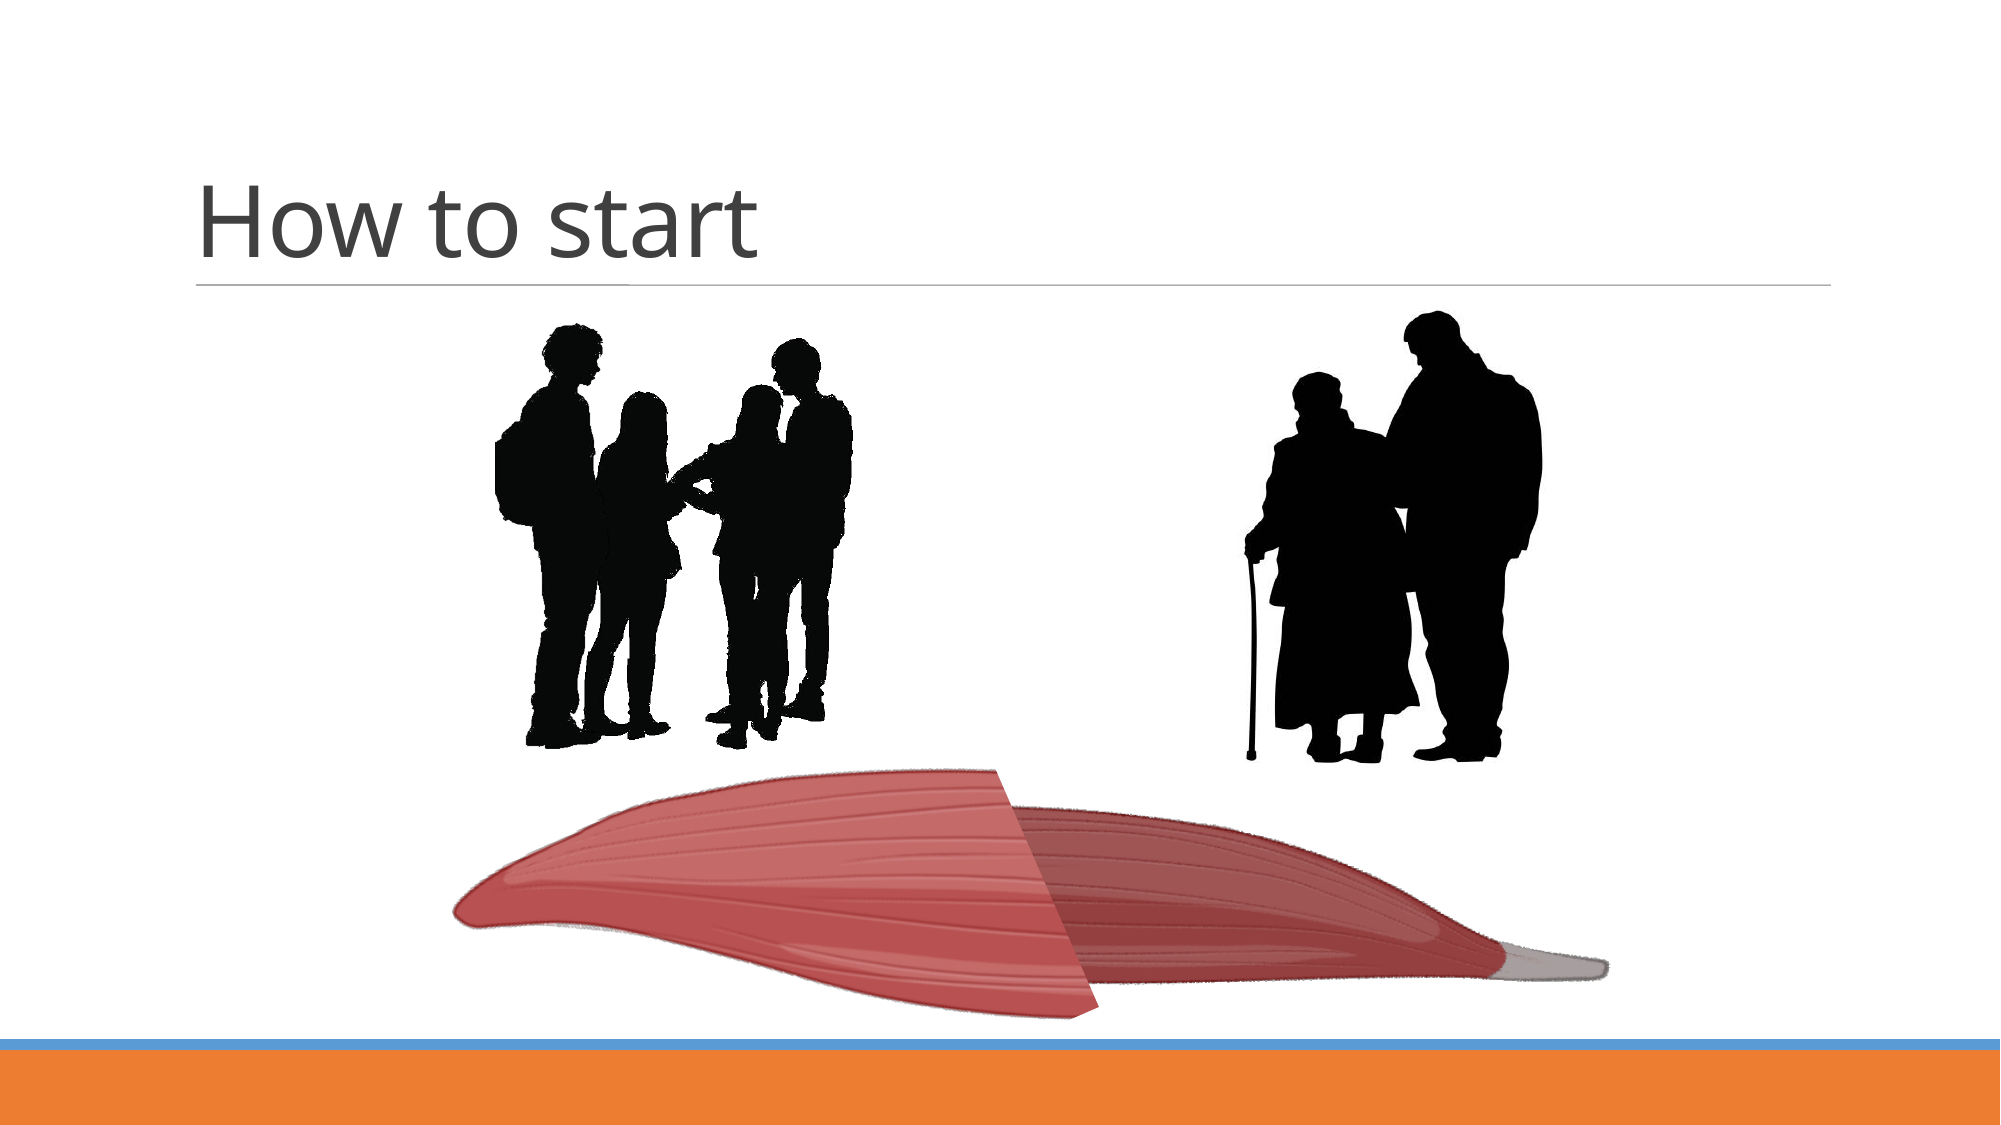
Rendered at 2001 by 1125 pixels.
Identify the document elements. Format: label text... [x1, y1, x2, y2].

text_box [883, 647, 1684, 1125]
picture [1161, 289, 1624, 779]
text_box How to start [180, 47, 1830, 285]
picture [383, 323, 1099, 1125]
